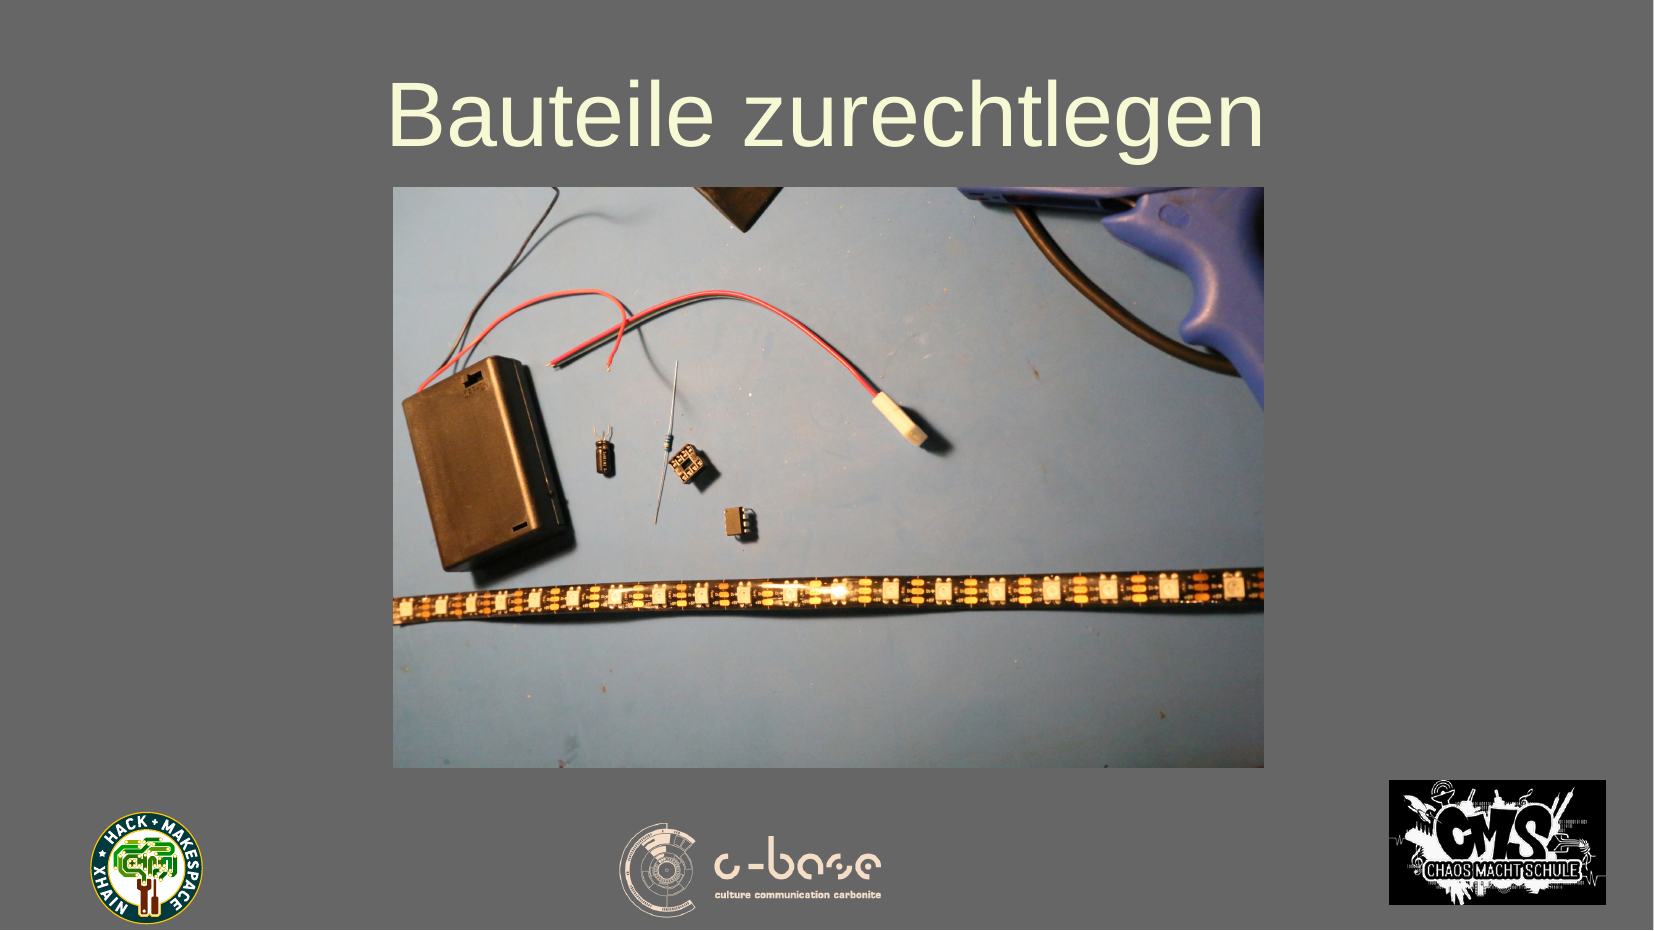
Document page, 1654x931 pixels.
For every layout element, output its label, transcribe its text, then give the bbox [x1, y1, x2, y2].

picture [609, 809, 897, 931]
picture [393, 187, 1264, 768]
title Bauteile zurechtlegen [82, 37, 1571, 193]
picture [1389, 780, 1606, 905]
